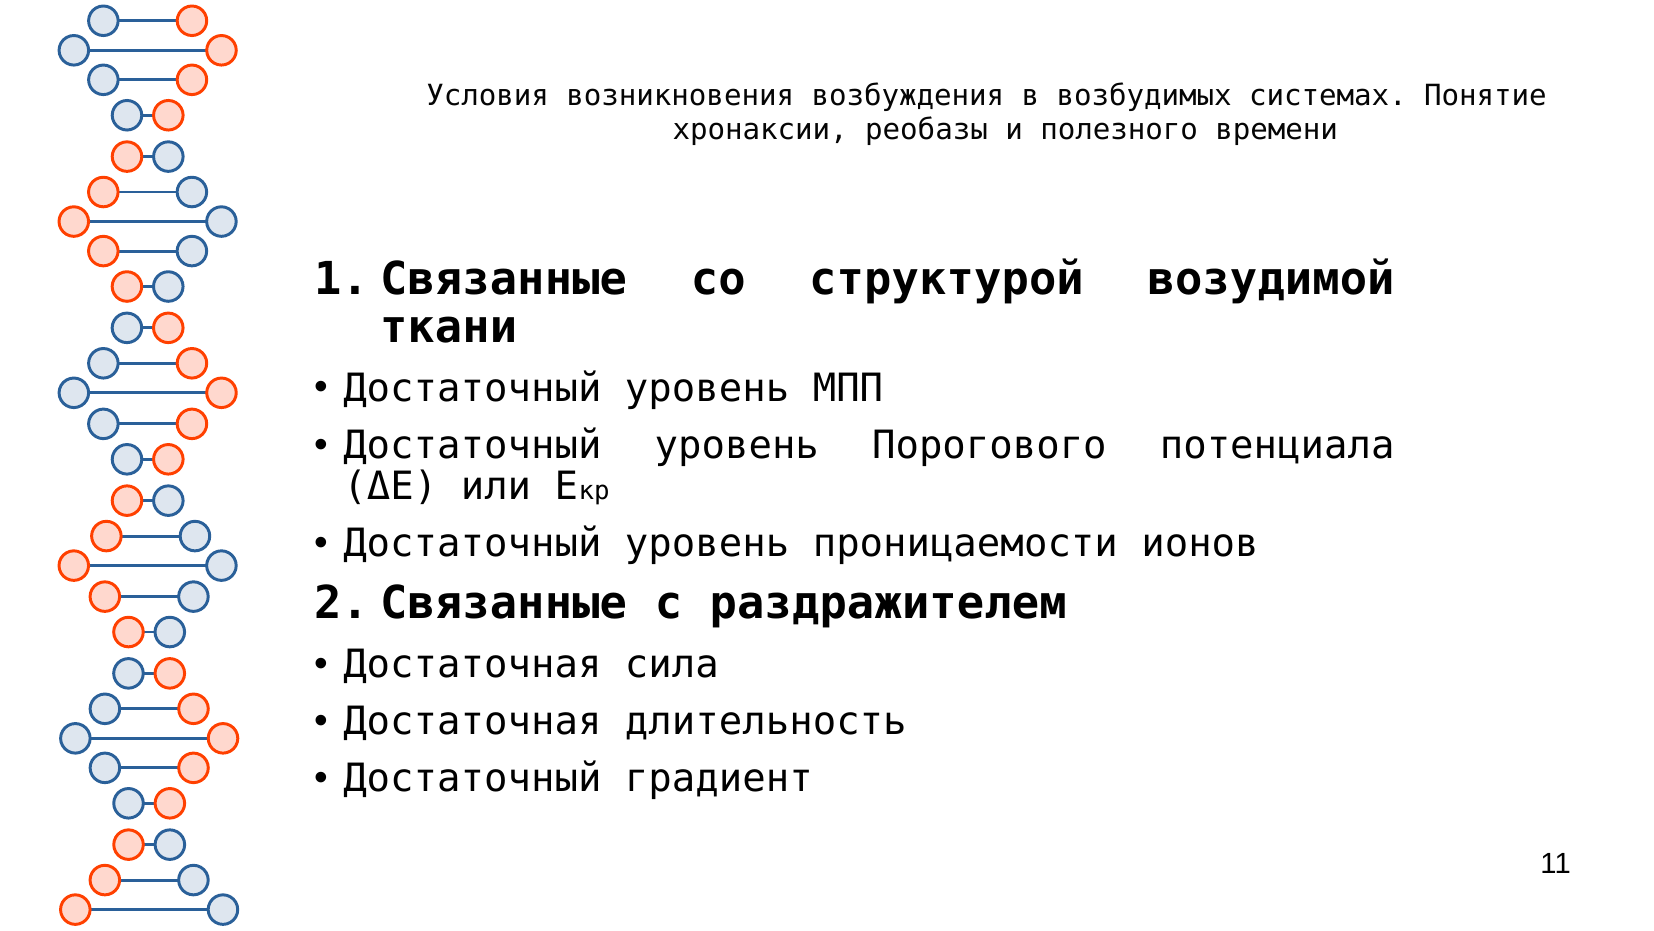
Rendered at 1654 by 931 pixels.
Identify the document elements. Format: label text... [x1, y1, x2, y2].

text_box Связанные со структурой возудимой ткани Достаточный уровень МПП Достаточный уровень Порогового потенциала (ΔE) или Екр Достаточный уровень проницаемости ионов Связанные с раздражителем Достаточная сила Достаточная длительность Достаточный градиент [299, 249, 1411, 810]
title Условия возникновения возбуждения в возбудимых системах. Понятие хронаксии, реобазы и полезного времени [265, 35, 1595, 189]
